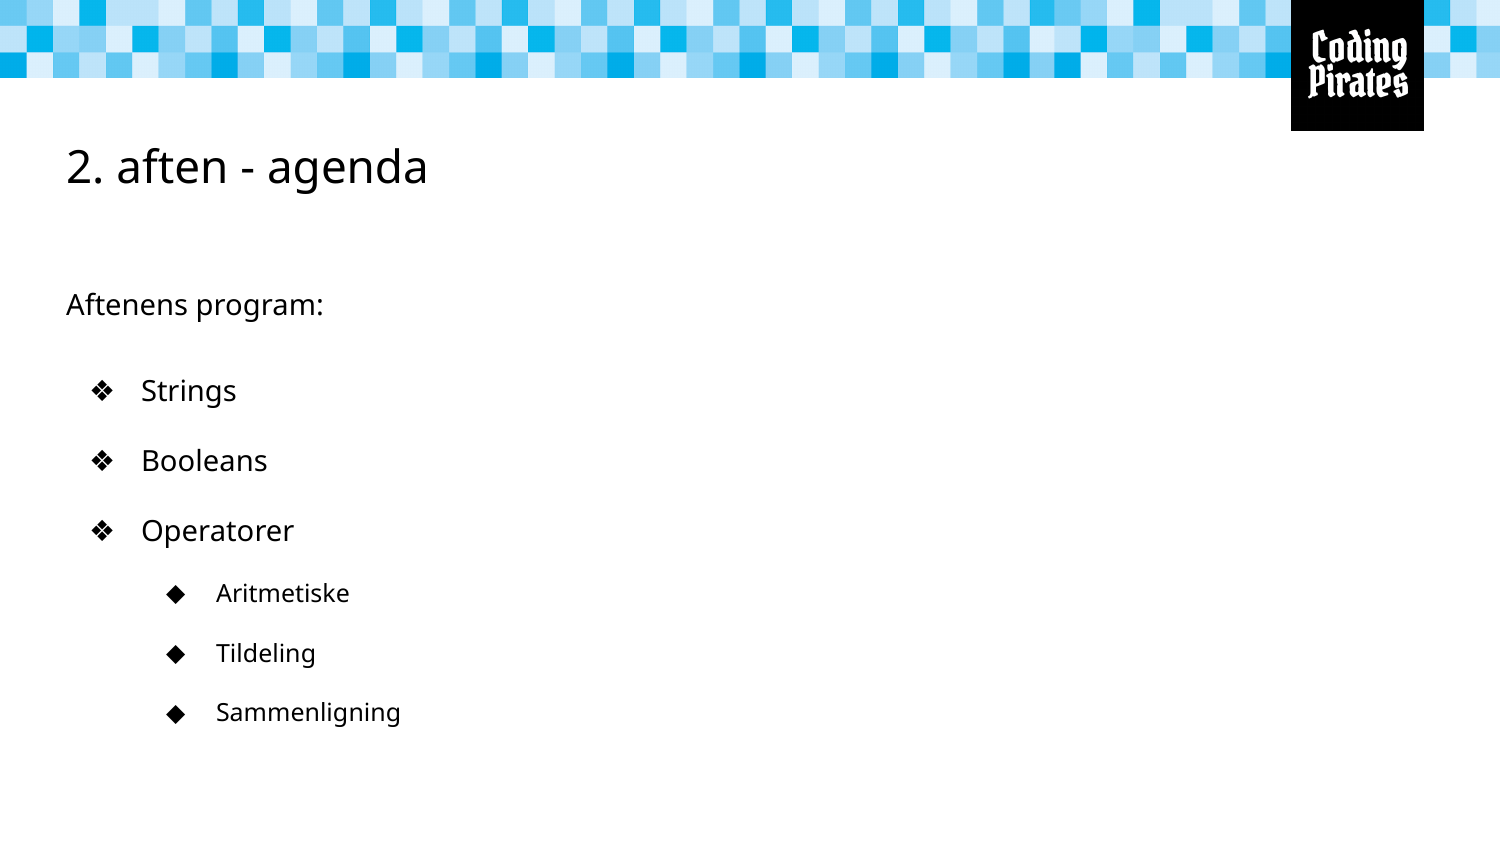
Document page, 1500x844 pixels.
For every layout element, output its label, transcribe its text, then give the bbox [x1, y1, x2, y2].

list Aftenens program: Strings Booleans Operatorer Aritmetiske Tildeling Sammenligning [51, 235, 1449, 751]
title 2. aften - agenda [51, 123, 1223, 217]
picture [0, 0, 1056, 78]
picture [1291, 0, 1424, 131]
